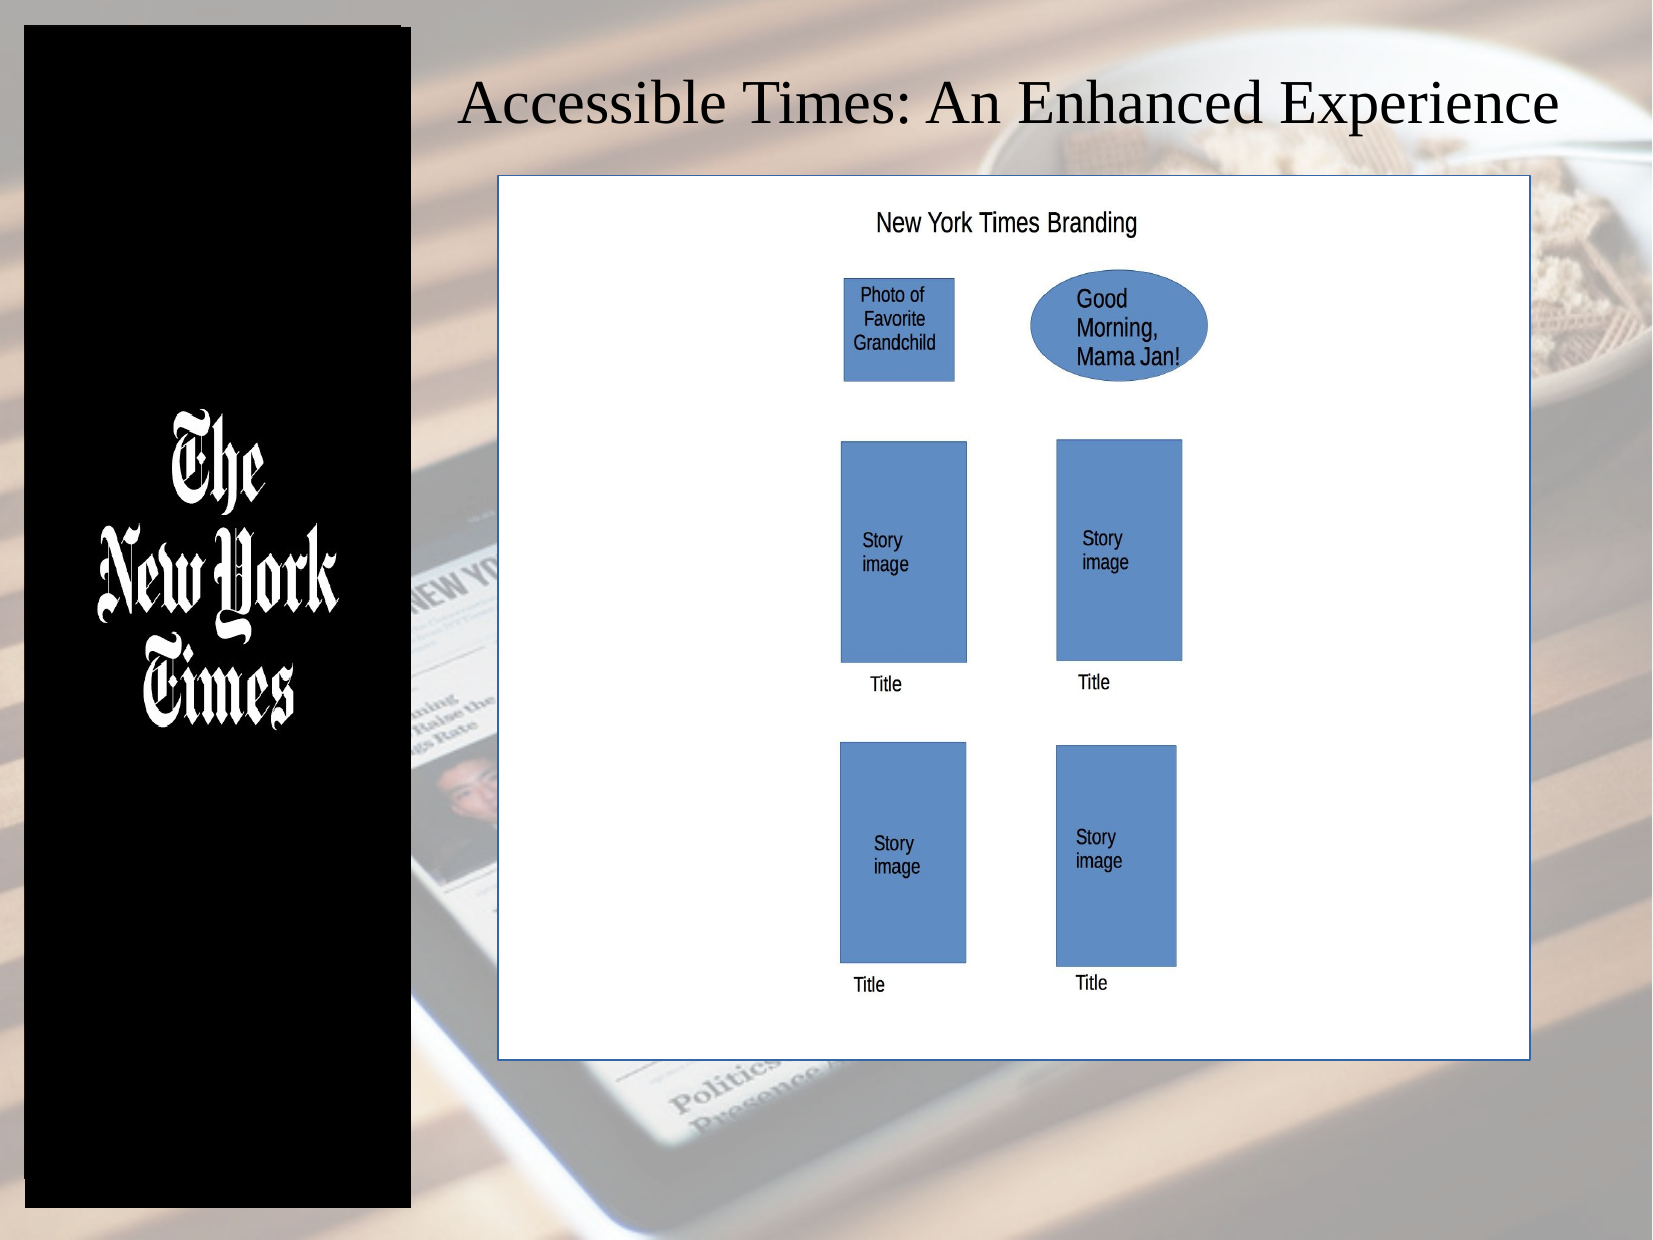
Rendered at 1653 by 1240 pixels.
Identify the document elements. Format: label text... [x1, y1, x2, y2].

text_box Accessible Times: An Enhanced Experience [450, 60, 1569, 145]
picture [0, 0, 1653, 1240]
